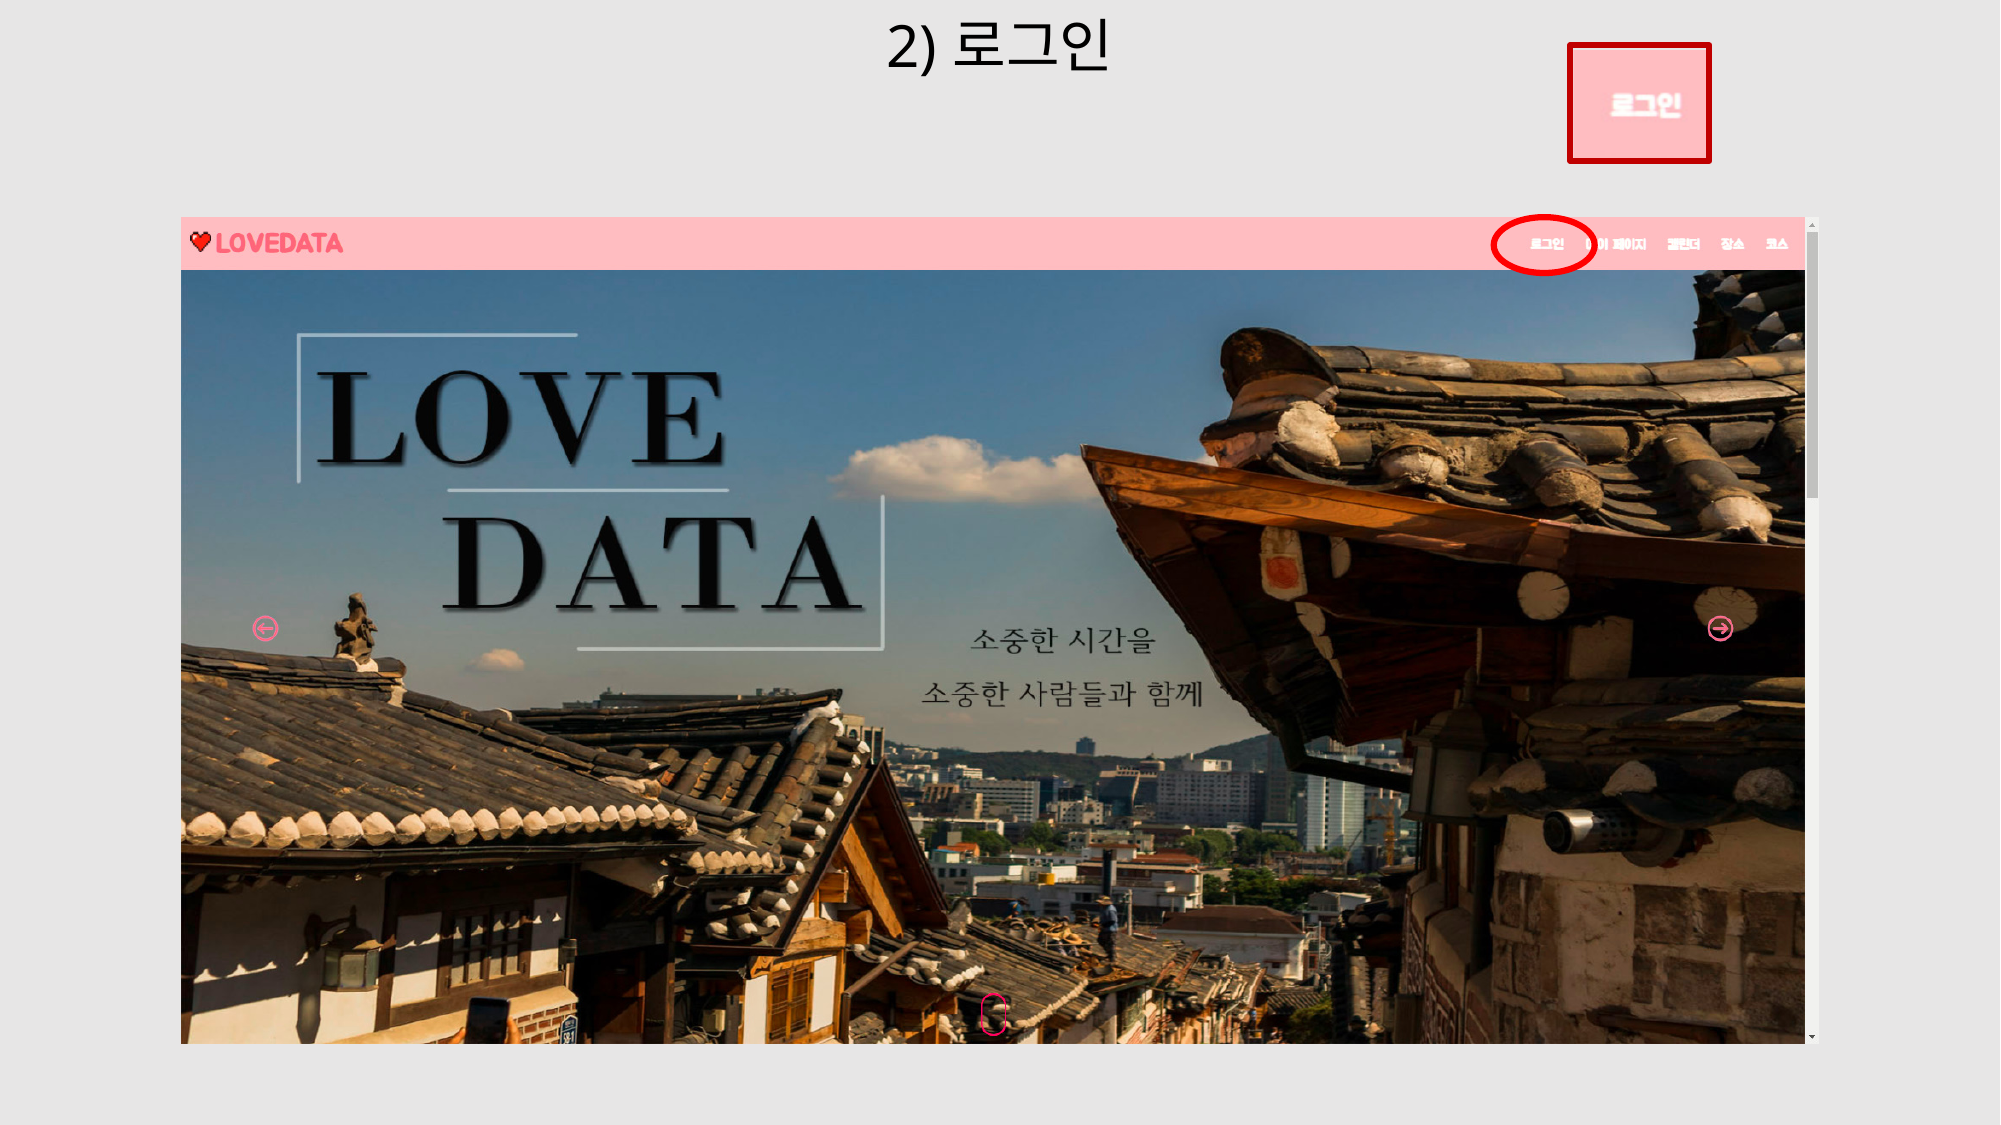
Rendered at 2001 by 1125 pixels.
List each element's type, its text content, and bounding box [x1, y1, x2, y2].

picture [1573, 48, 1707, 158]
picture [181, 217, 1819, 1044]
text_box 2) 로그인 [564, 2, 1436, 87]
picture [1497, 221, 1591, 269]
